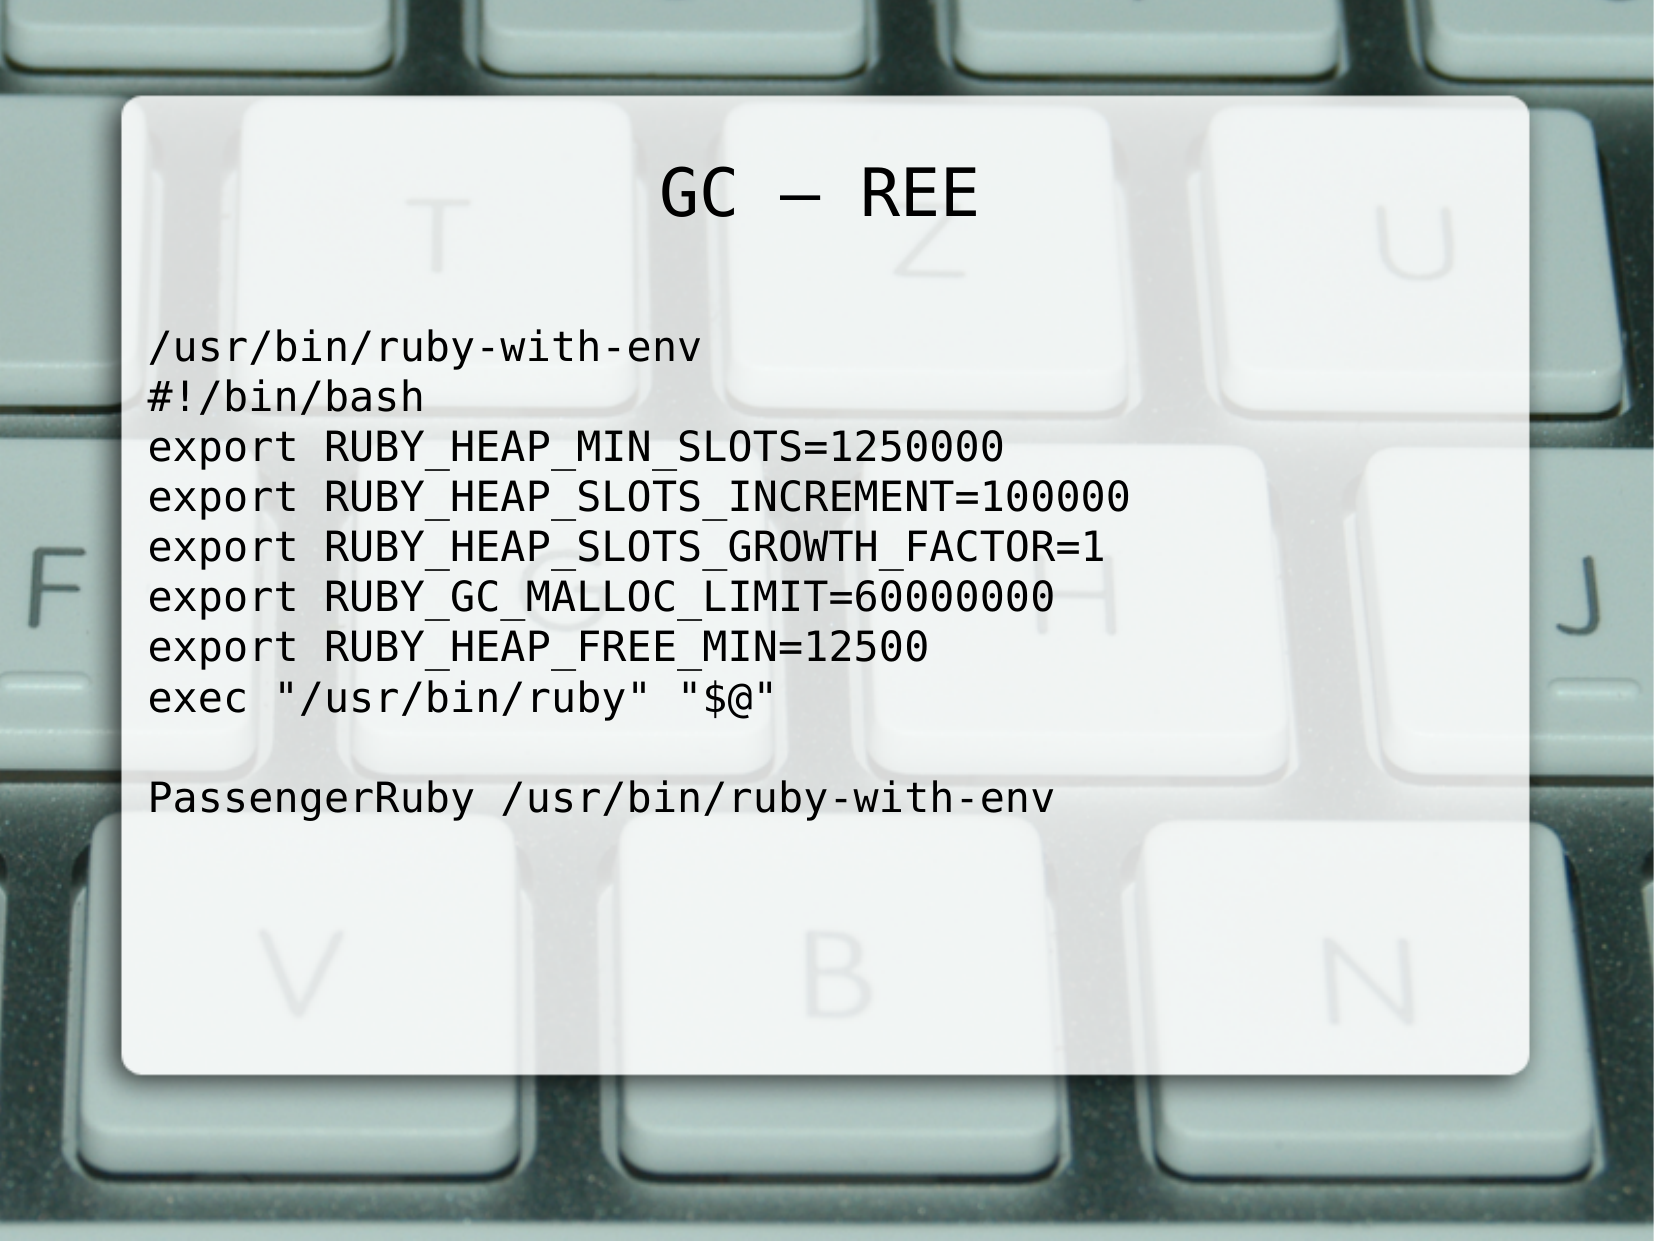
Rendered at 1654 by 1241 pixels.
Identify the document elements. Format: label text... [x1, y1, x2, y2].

list /usr/bin/ruby-with-env #!/bin/bash export RUBY_HEAP_MIN_SLOTS=1250000 export RUBY_HEAP_SLOTS_INCREMENT=100000 export RUBY_HEAP_SLOTS_GROWTH_FACTOR=1 export RUBY_GC_MALLOC_LIMIT=60000000 export RUBY_HEAP_FREE_MIN=12500 exec "/usr/bin/ruby" "$@" PassengerRuby /usr/bin/ruby-with-env [147, 315, 1506, 1066]
title GC – REE [135, 117, 1506, 271]
picture [0, 0, 1654, 1241]
